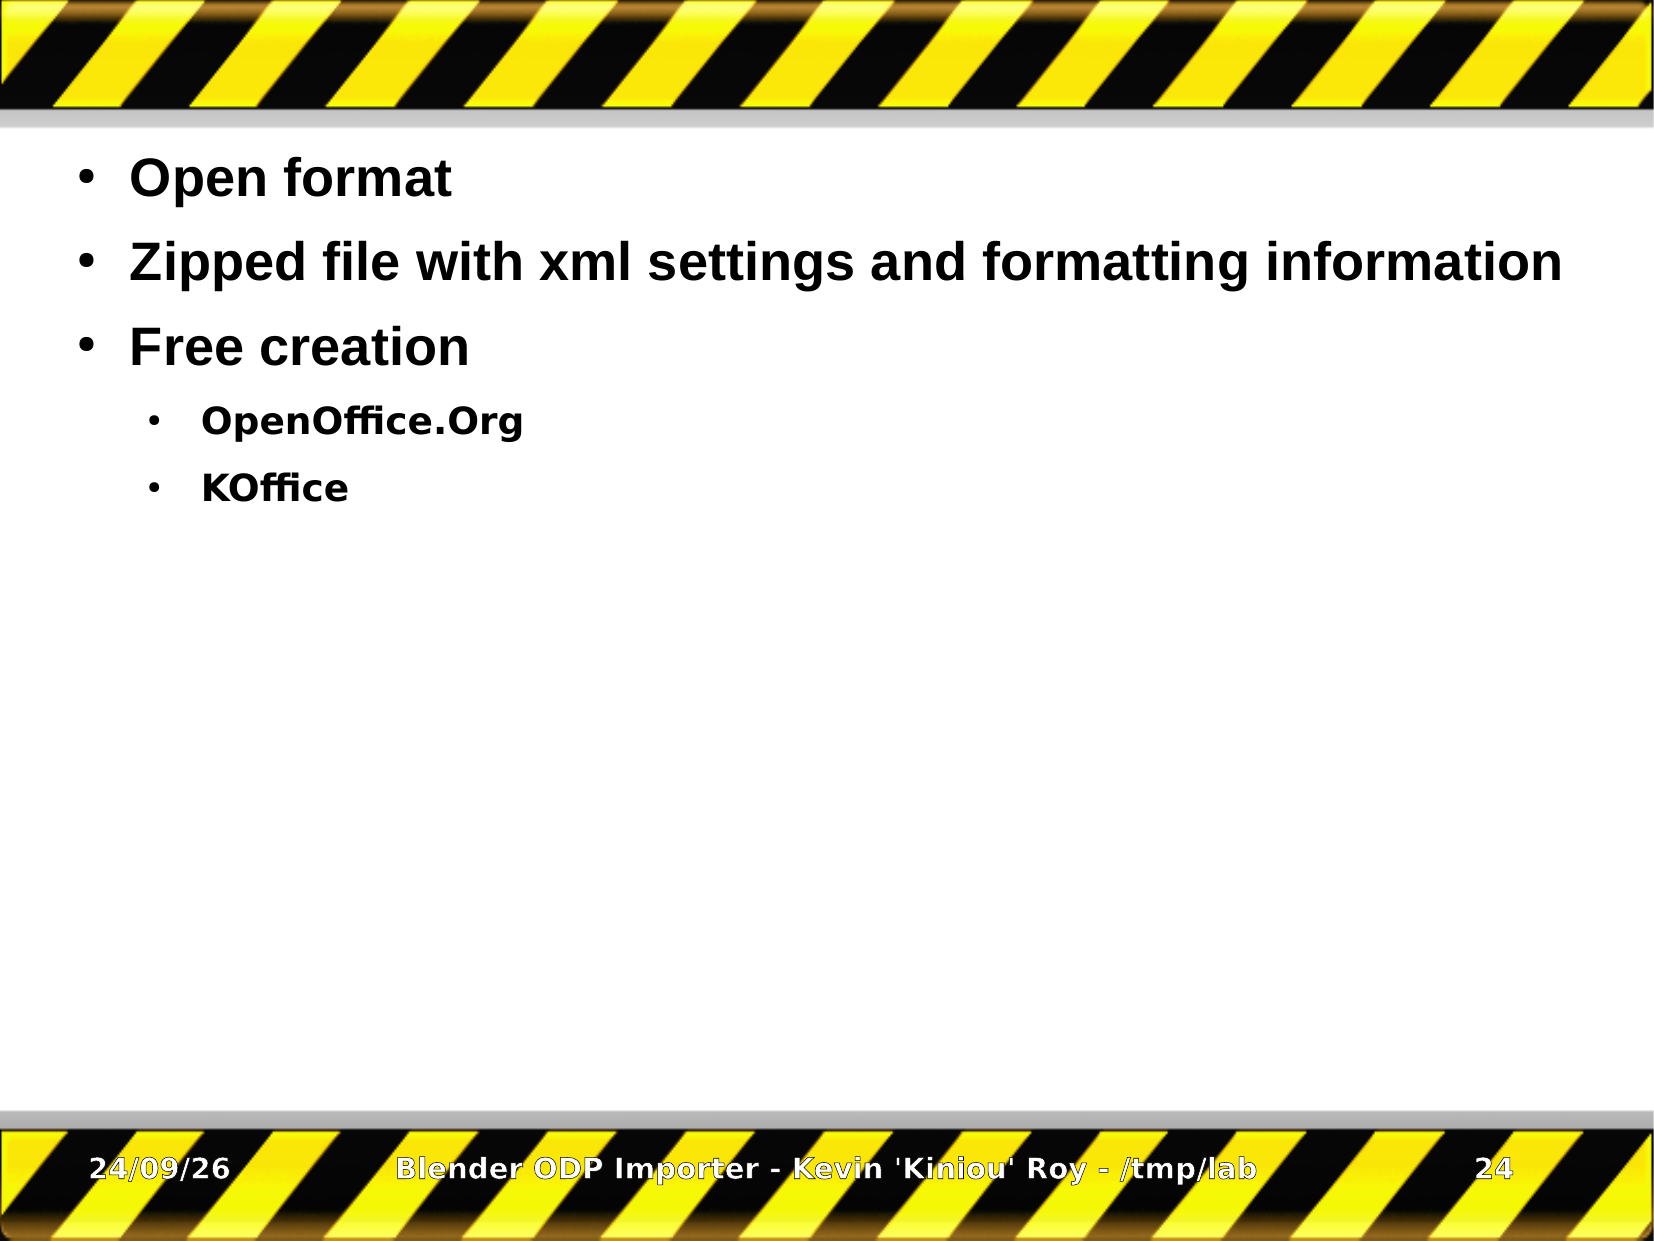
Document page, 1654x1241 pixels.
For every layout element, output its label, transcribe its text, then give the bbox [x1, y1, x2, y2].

list Open format Zipped file with xml settings and formatting information Free creation OpenOffice.Org KOffice [59, 147, 1595, 532]
picture [0, 0, 1654, 1241]
title Why this format? [73, 14, 1580, 102]
